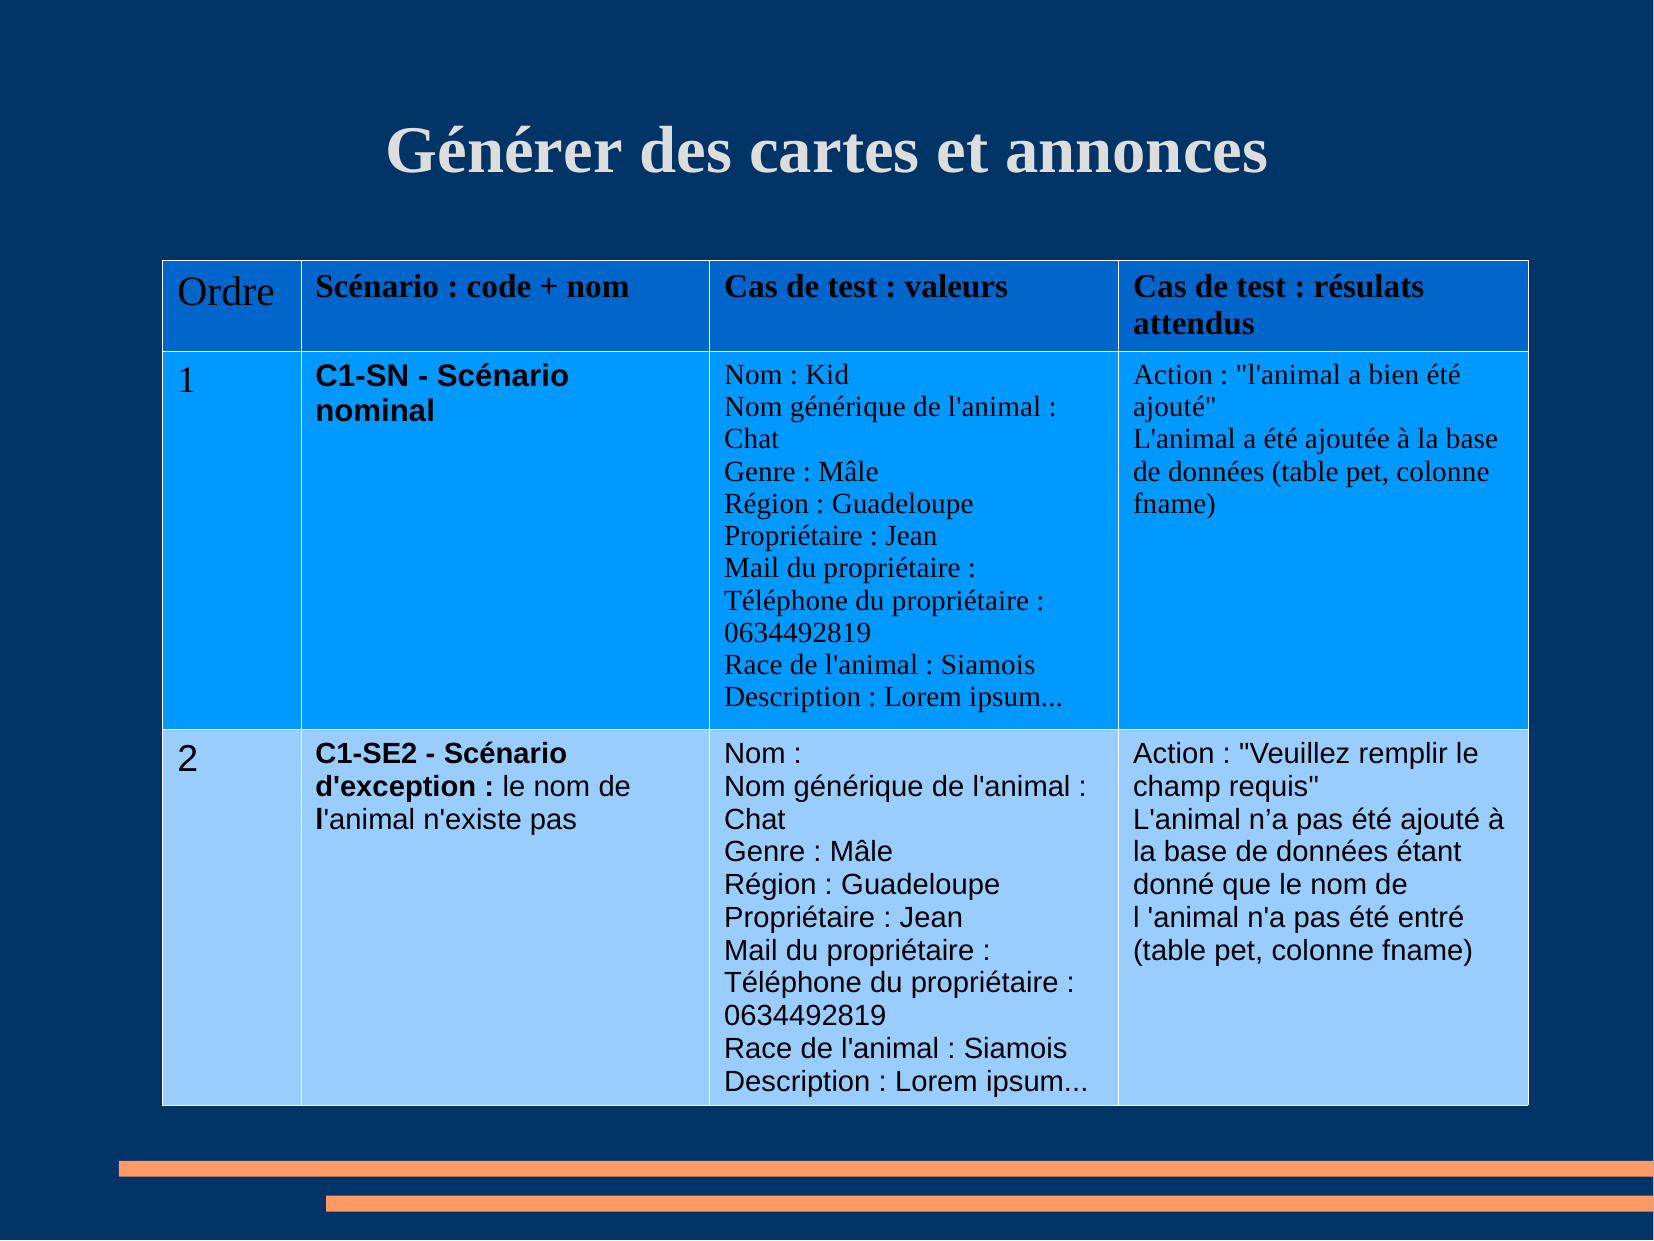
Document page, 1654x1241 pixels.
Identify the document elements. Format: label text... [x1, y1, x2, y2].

table_cell 2 [163, 730, 301, 1105]
table_cell C1-SN - Scénario nominal [302, 352, 709, 729]
table_cell 1 [163, 352, 301, 729]
table_header Cas de test : valeurs [710, 261, 1118, 351]
table_header Scénario : code + nom [302, 261, 709, 351]
table_cell Nom : Nom générique de l'animal : Chat Genre : Mâle Région : Guadeloupe Propriétaire : Jean Mail du propriétaire : Téléphone du propriétaire : 0634492819 Race de l'animal : Siamois Description : Lorem ipsum... [710, 730, 1118, 1105]
title Générer des cartes et annonces [121, 46, 1534, 254]
table_cell C1-SE2 - Scénario d'exception : le nom de l'animal n'existe pas [302, 730, 709, 1105]
table_header Ordre [163, 261, 301, 351]
table_cell Action : "l'animal a bien été ajouté" L'animal a été ajoutée à la base de données (table pet, colonne fname) [1119, 352, 1528, 729]
table_cell Nom : Kid Nom générique de l'animal : Chat Genre : Mâle Région : Guadeloupe Propriétaire : Jean Mail du propriétaire : Téléphone du propriétaire : 0634492819 Race de l'animal : Siamois Description : Lorem ipsum... [710, 352, 1118, 729]
table_header Cas de test : résulats attendus [1119, 261, 1528, 351]
table_cell Action : "Veuillez remplir le champ requis" L'animal n’a pas été ajouté à la base de données étant donné que le nom de l 'animal n'a pas été entré (table pet, colonne fname) [1119, 730, 1528, 1105]
